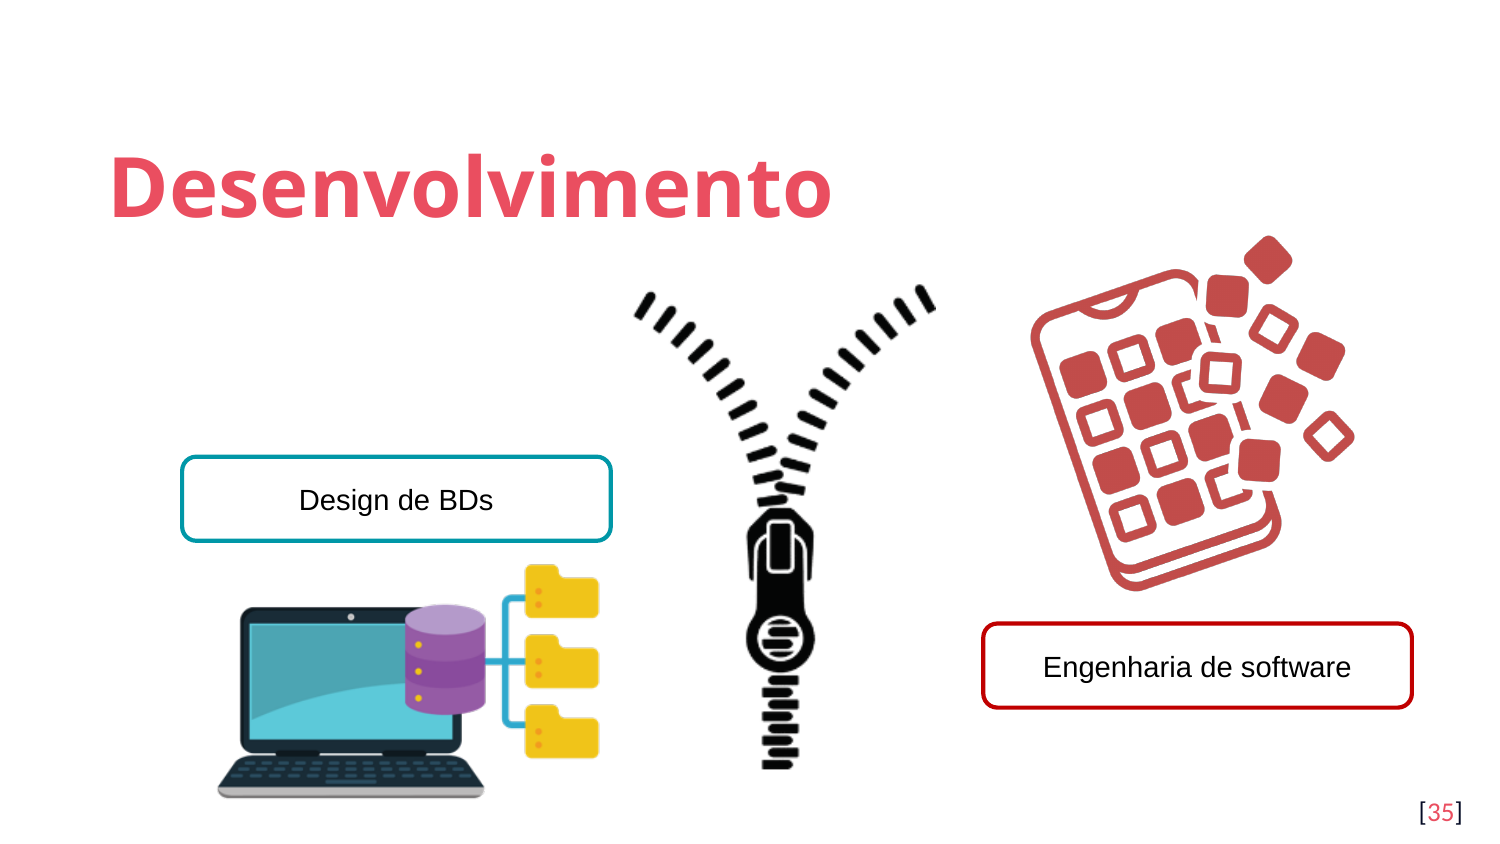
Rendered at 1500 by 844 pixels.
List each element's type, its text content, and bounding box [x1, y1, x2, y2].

picture [1007, 210, 1404, 607]
picture [193, 269, 936, 803]
text_box Engenharia de software [983, 623, 1412, 708]
text_box Design de BDs [182, 456, 611, 541]
text_box Desenvolvimento [92, 104, 1408, 243]
slide_number [35] [1403, 779, 1494, 844]
